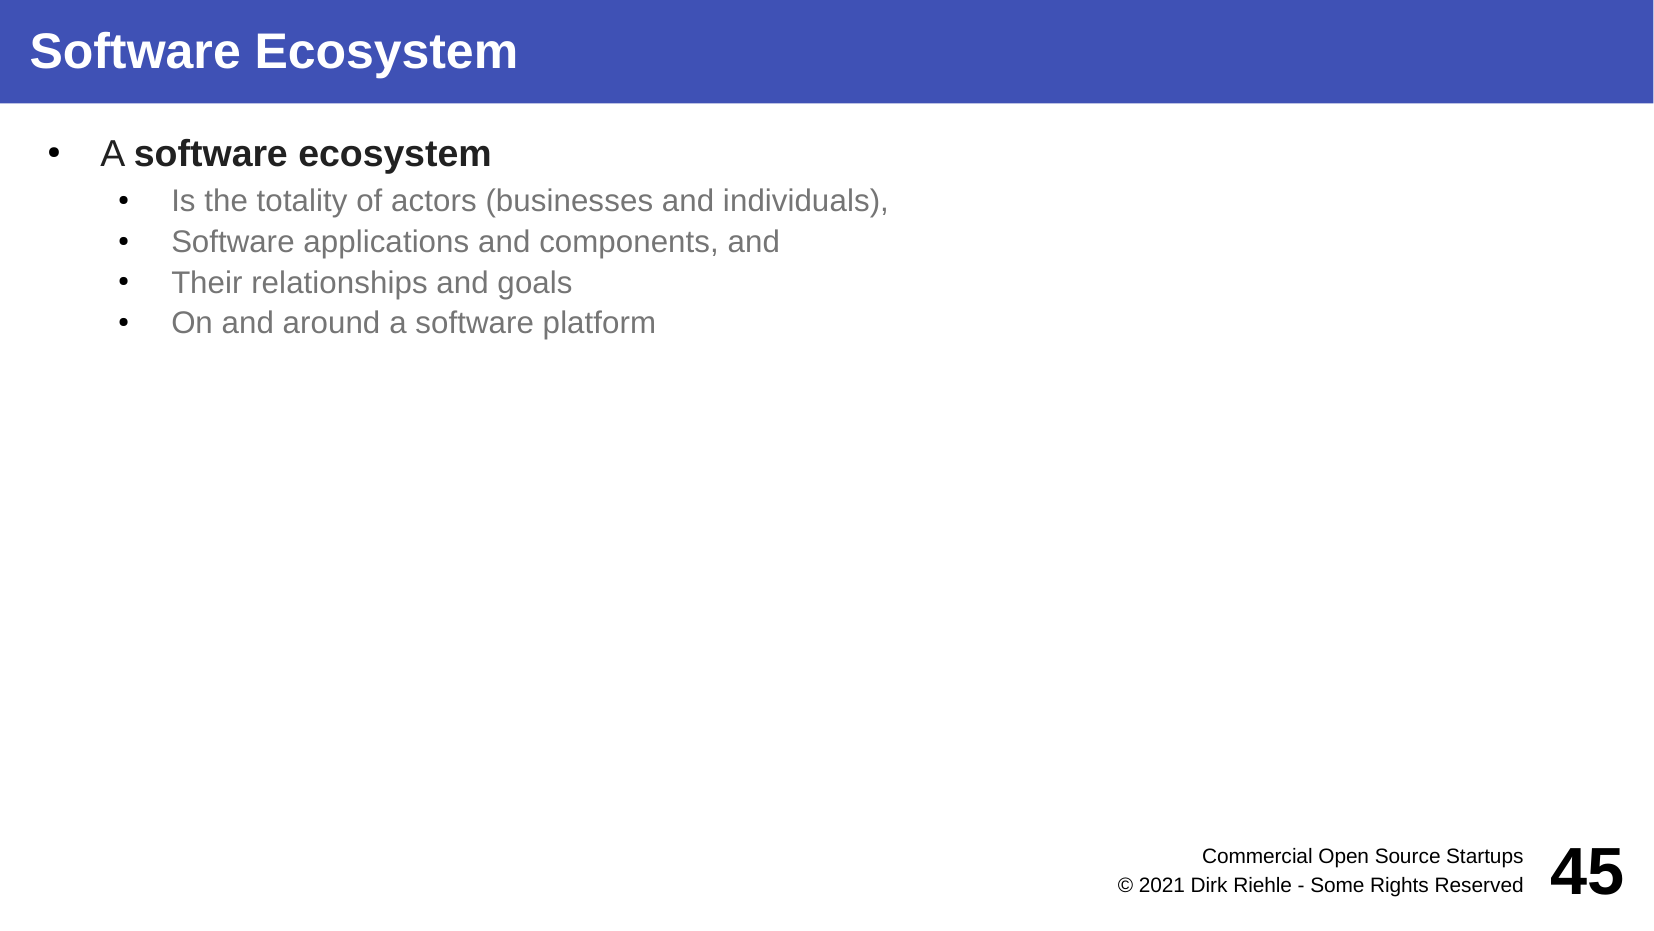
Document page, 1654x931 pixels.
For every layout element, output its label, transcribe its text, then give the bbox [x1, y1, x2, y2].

list A software ecosystem Is the totality of actors (businesses and individuals), Software applications and components, and Their relationships and goals On and around a software platform [29, 132, 1625, 813]
title Software Ecosystem [0, 0, 1654, 104]
